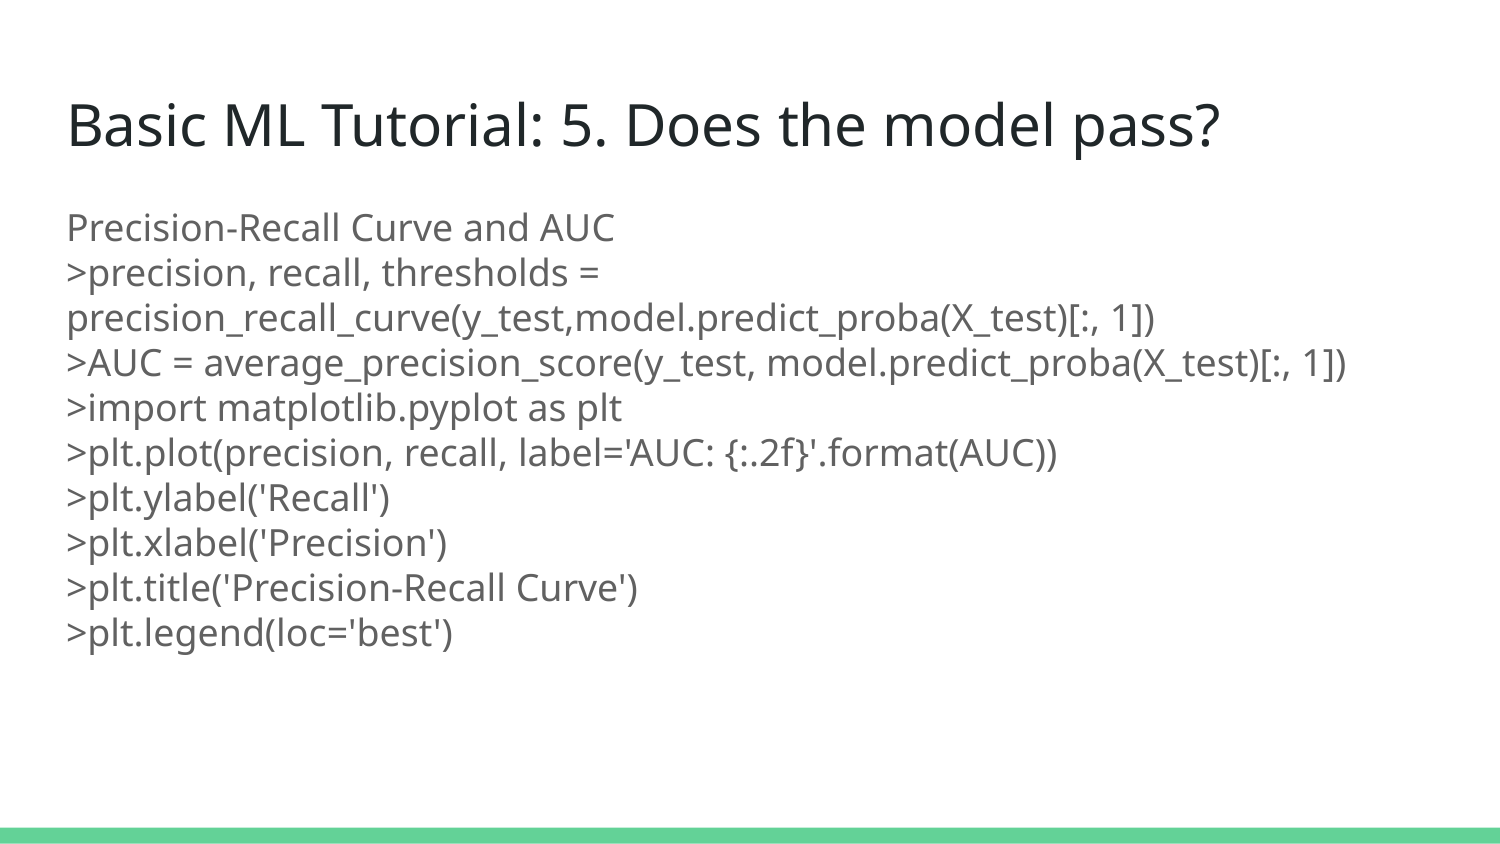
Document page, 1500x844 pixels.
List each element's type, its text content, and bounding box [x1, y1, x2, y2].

title Basic ML Tutorial: 5. Does the model pass? [51, 72, 1449, 167]
list Precision-Recall Curve and AUC >precision, recall, thresholds = precision_recall_curve(y_test,model.predict_proba(X_test)[:, 1]) >AUC = average_precision_score(y_test, model.predict_proba(X_test)[:, 1]) >import matplotlib.pyplot as plt >plt.plot(precision, recall, label='AUC: {:.2f}'.format(AUC)) >plt.ylabel('Recall') >plt.xlabel('Precision') >plt.title('Precision-Recall Curve') >plt.legend(loc='best') [51, 189, 1449, 750]
